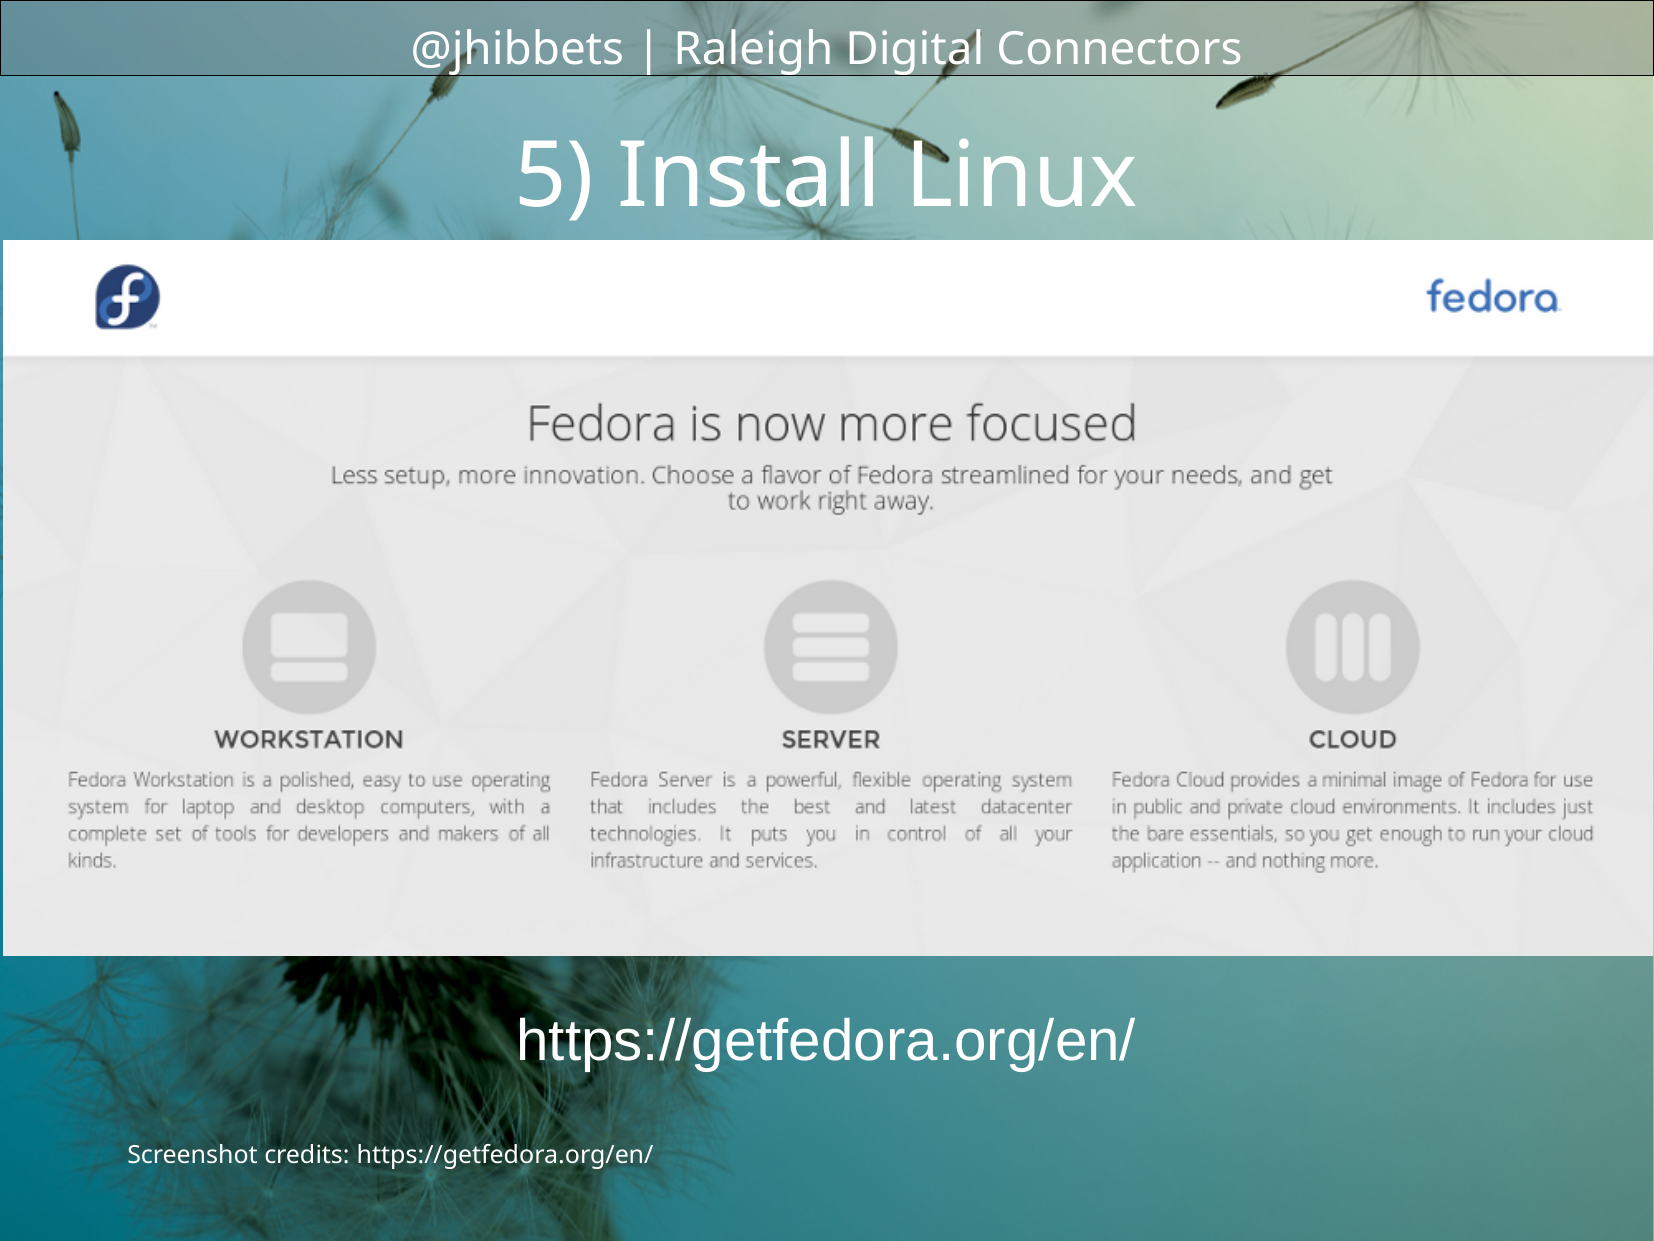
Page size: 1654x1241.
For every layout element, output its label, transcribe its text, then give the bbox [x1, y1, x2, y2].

title 5) Install Linux [82, 67, 1571, 240]
picture [0, 76, 1654, 1241]
text_box Screenshot credits: https://getfedora.org/en/ [112, 1128, 1213, 1172]
text_box https://getfedora.org/en/ [501, 1000, 1152, 1081]
